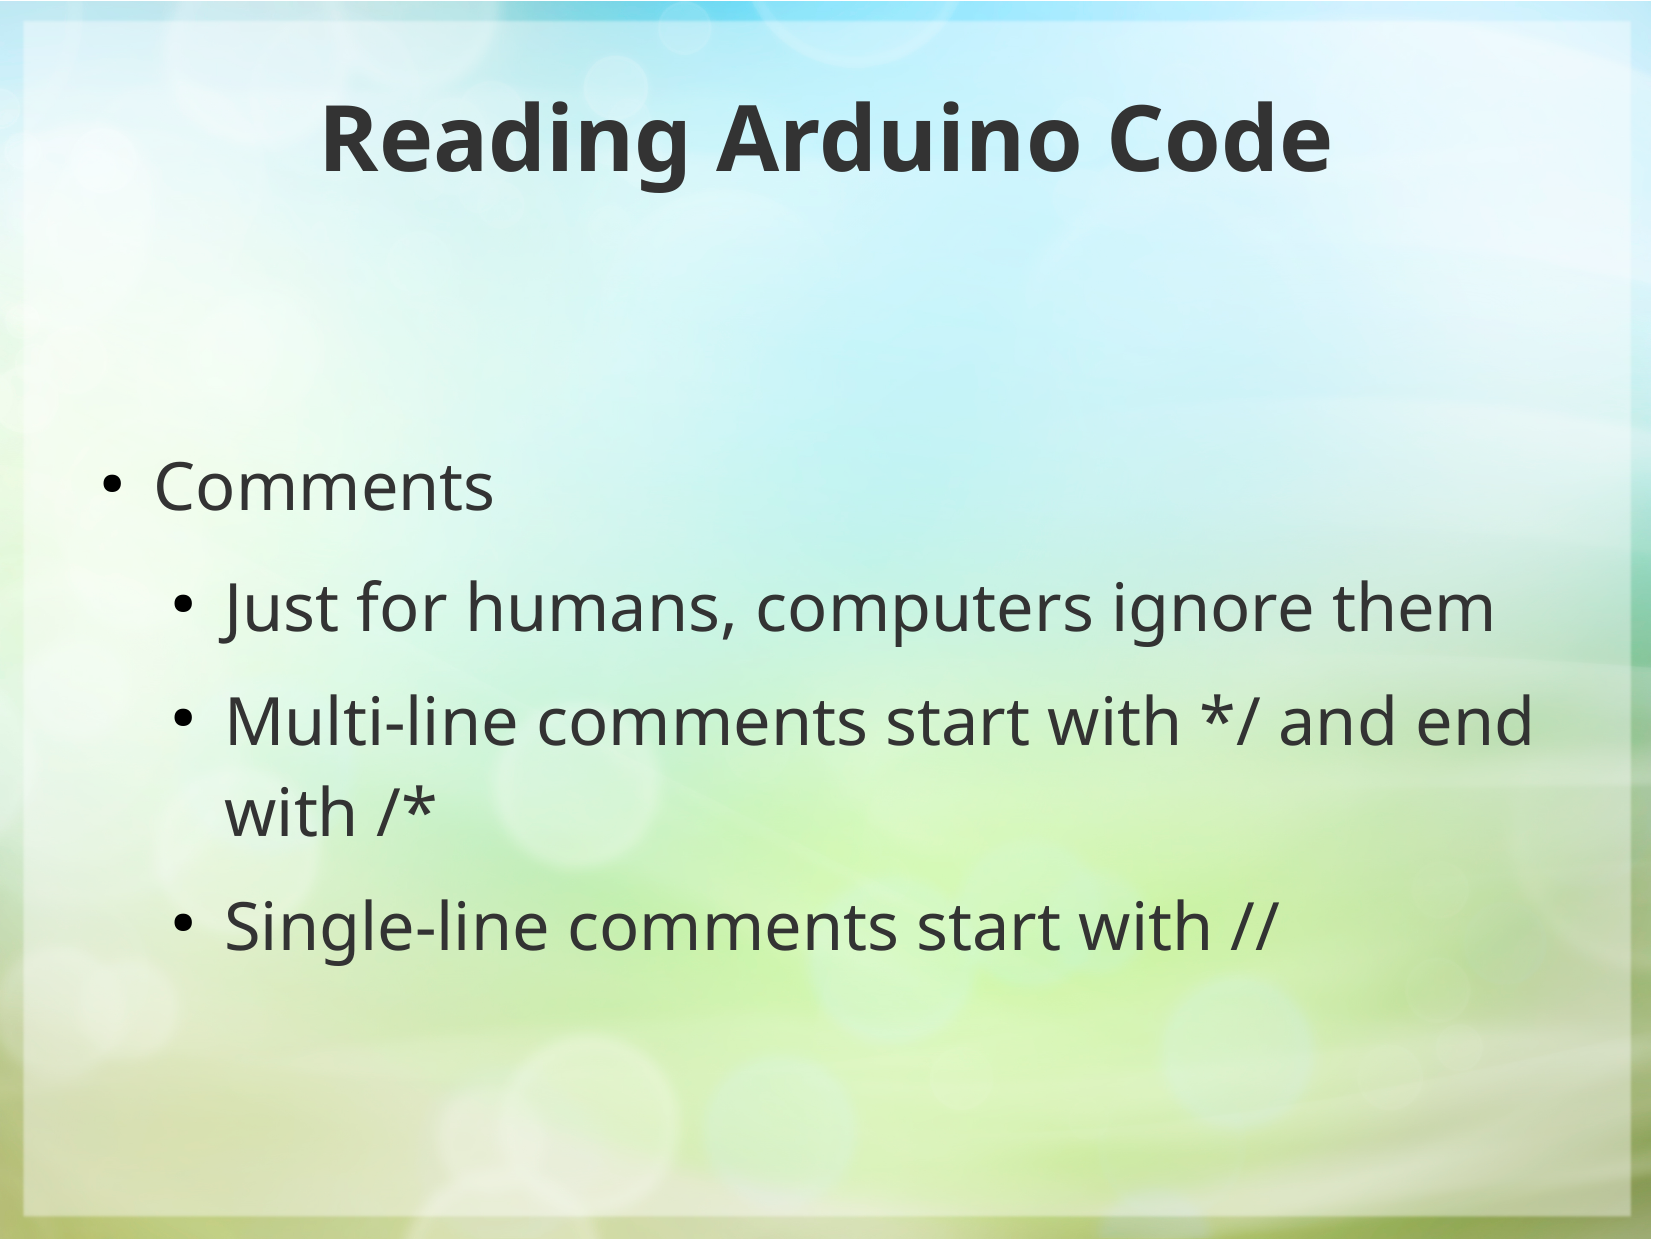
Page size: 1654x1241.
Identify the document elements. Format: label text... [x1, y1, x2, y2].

title Reading Arduino Code [82, 60, 1571, 211]
picture [0, 1, 1651, 1239]
list Comments Just for humans, computers ignore them Multi-line comments start with */ and end with /* Single-line comments start with // [82, 285, 1571, 1005]
